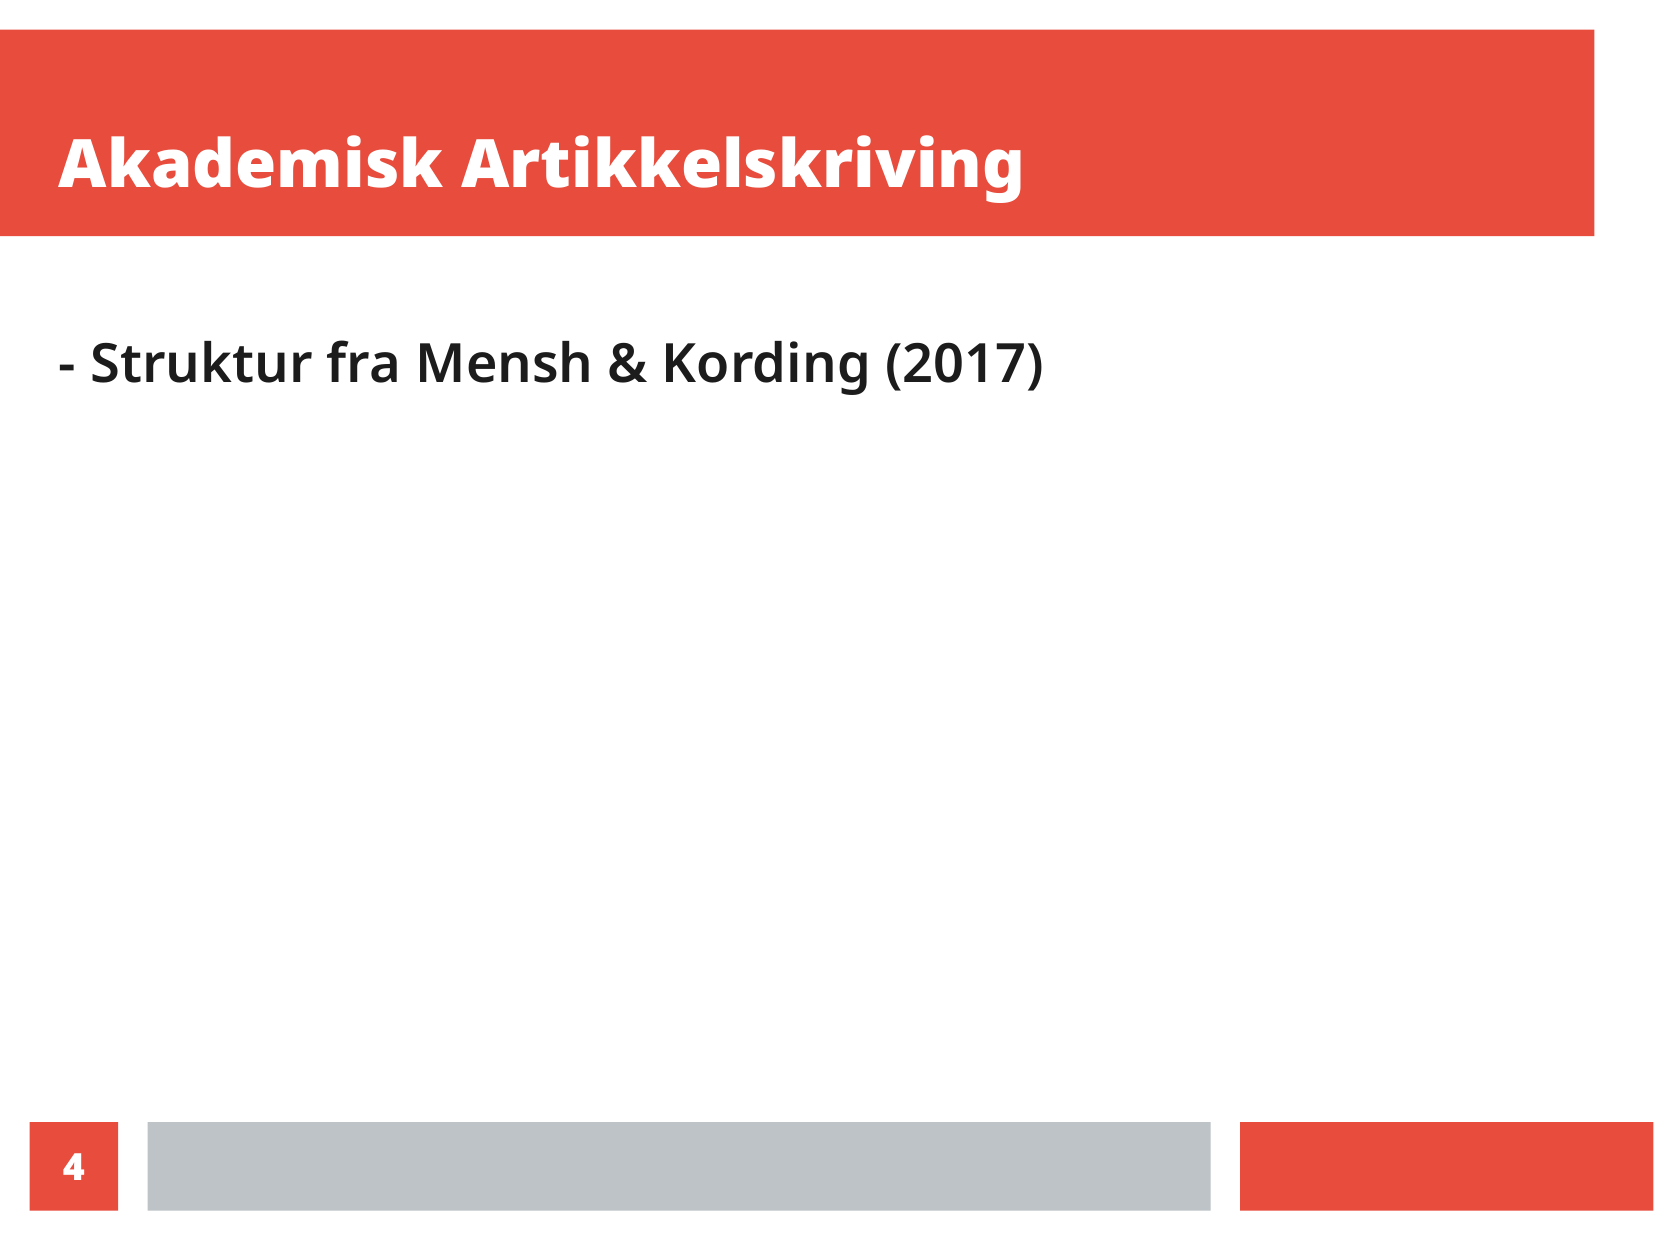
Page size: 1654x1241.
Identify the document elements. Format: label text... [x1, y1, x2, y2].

list - Struktur fra Mensh & Kording (2017) [59, 324, 1565, 1093]
title Akademisk Artikkelskriving [59, 59, 1595, 207]
